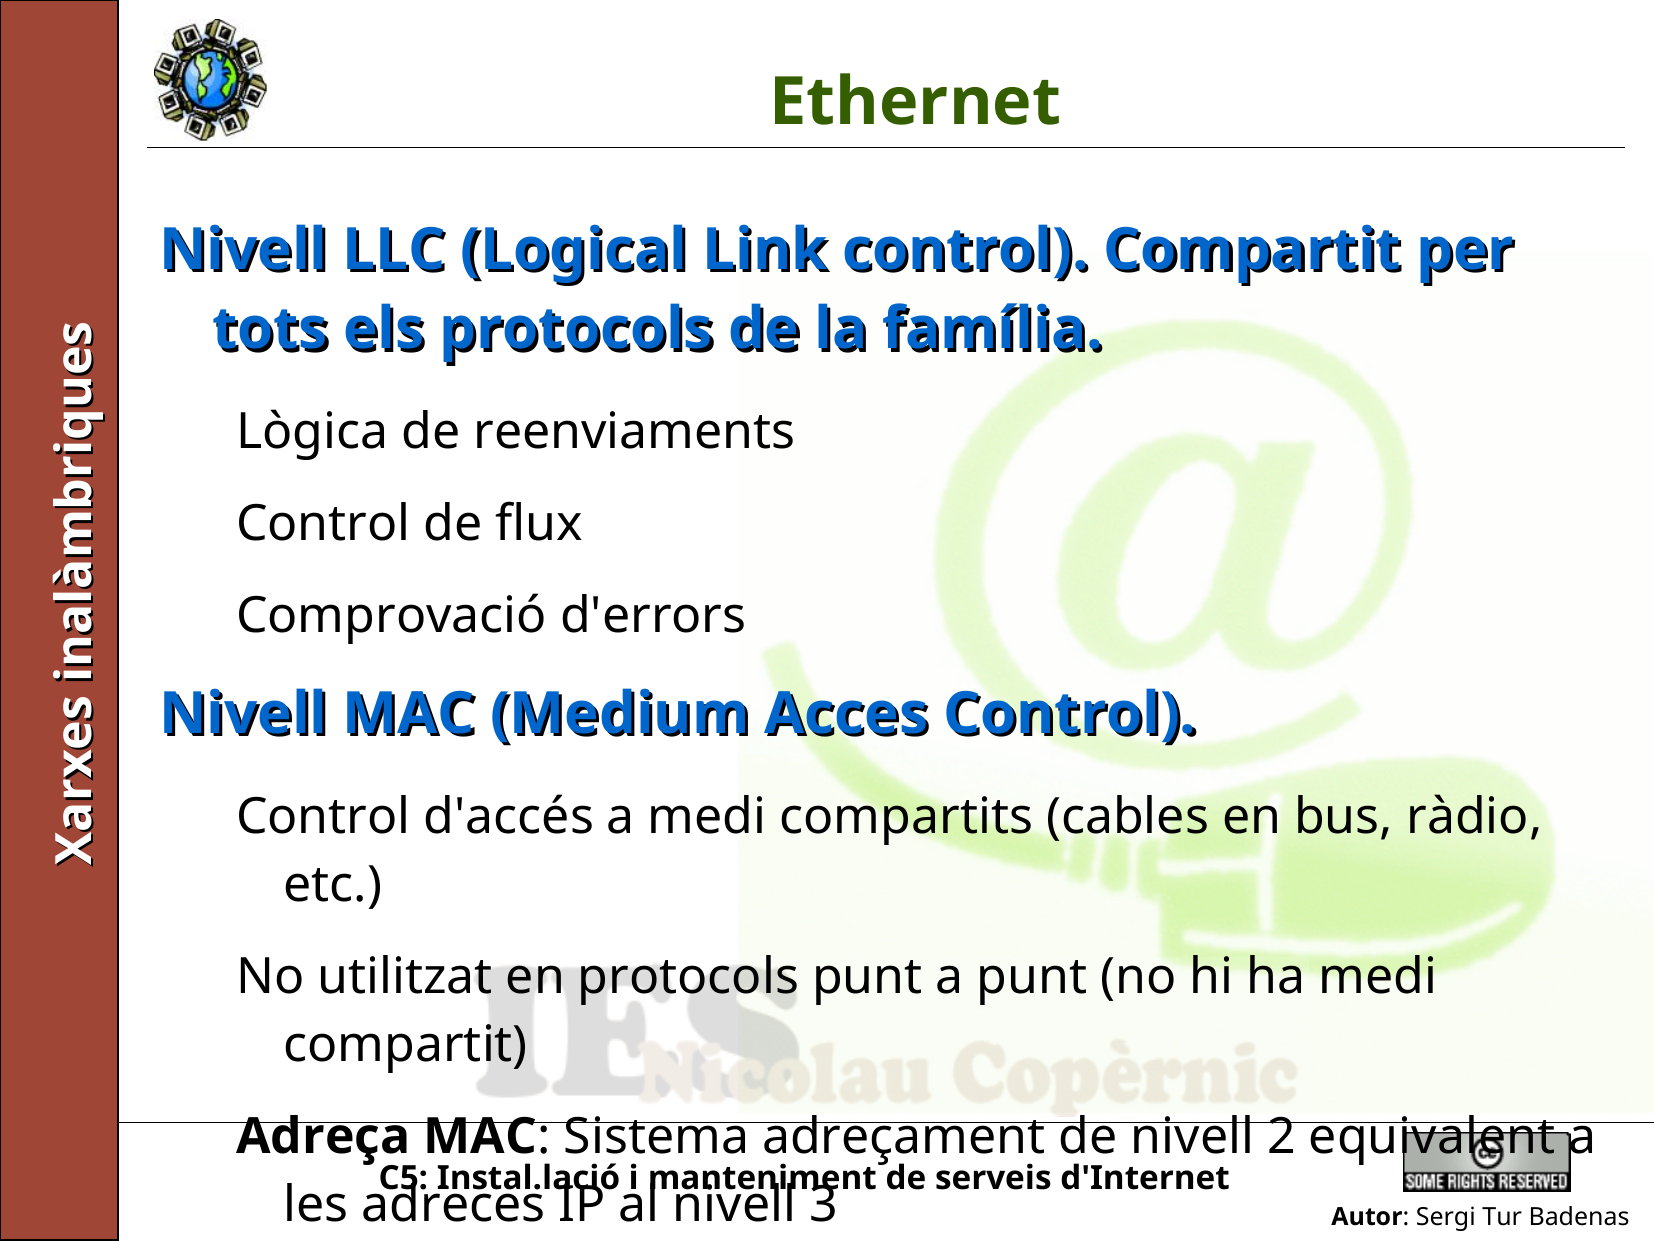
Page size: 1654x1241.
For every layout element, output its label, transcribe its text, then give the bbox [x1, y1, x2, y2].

picture [1418, 1132, 1429, 1149]
picture [1403, 1132, 1571, 1192]
picture [1485, 1132, 1499, 1137]
picture [466, 252, 1654, 1117]
picture [154, 19, 268, 142]
title Ethernet [165, 49, 1654, 148]
list Nivell LLC (Logical Link control). Compartit per tots els protocols de la família. Lògica de reenviaments Control de flux Comprovació d'errors Nivell MAC (Medium Acces Control). Control d'accés a medi compartits (cables en bus, ràdio, etc.) No utilitzat en protocols punt a punt (no hi ha medi compartit) Adreça MAC: Sistema adreçament de nivell 2 equivalent a les adreces IP al nivell 3 [141, 207, 1630, 1043]
picture [1444, 1140, 1457, 1150]
